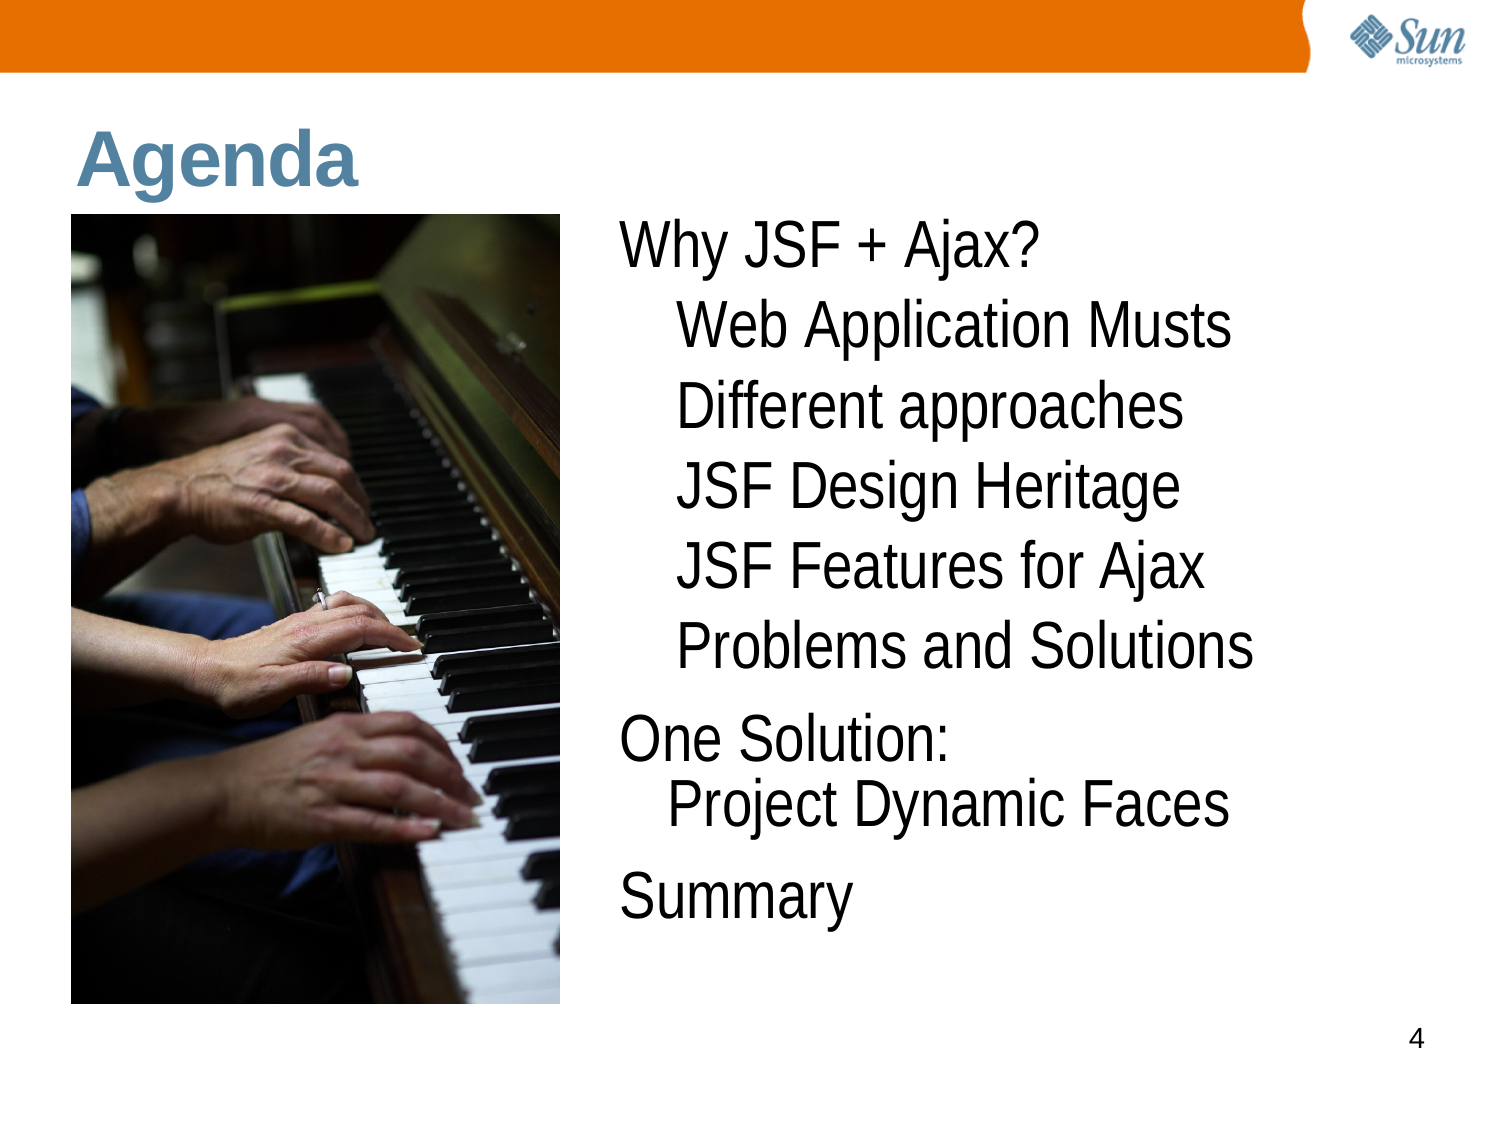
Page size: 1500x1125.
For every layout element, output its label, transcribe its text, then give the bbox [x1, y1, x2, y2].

picture [0, 0, 1500, 75]
list Why JSF + Ajax? Web Application Musts Different approaches JSF Design Heritage JSF Features for Ajax Problems and Solutions One Solution: Project Dynamic Faces Summary [600, 215, 1388, 975]
picture [71, 214, 560, 1004]
title Agenda [75, 122, 1438, 228]
